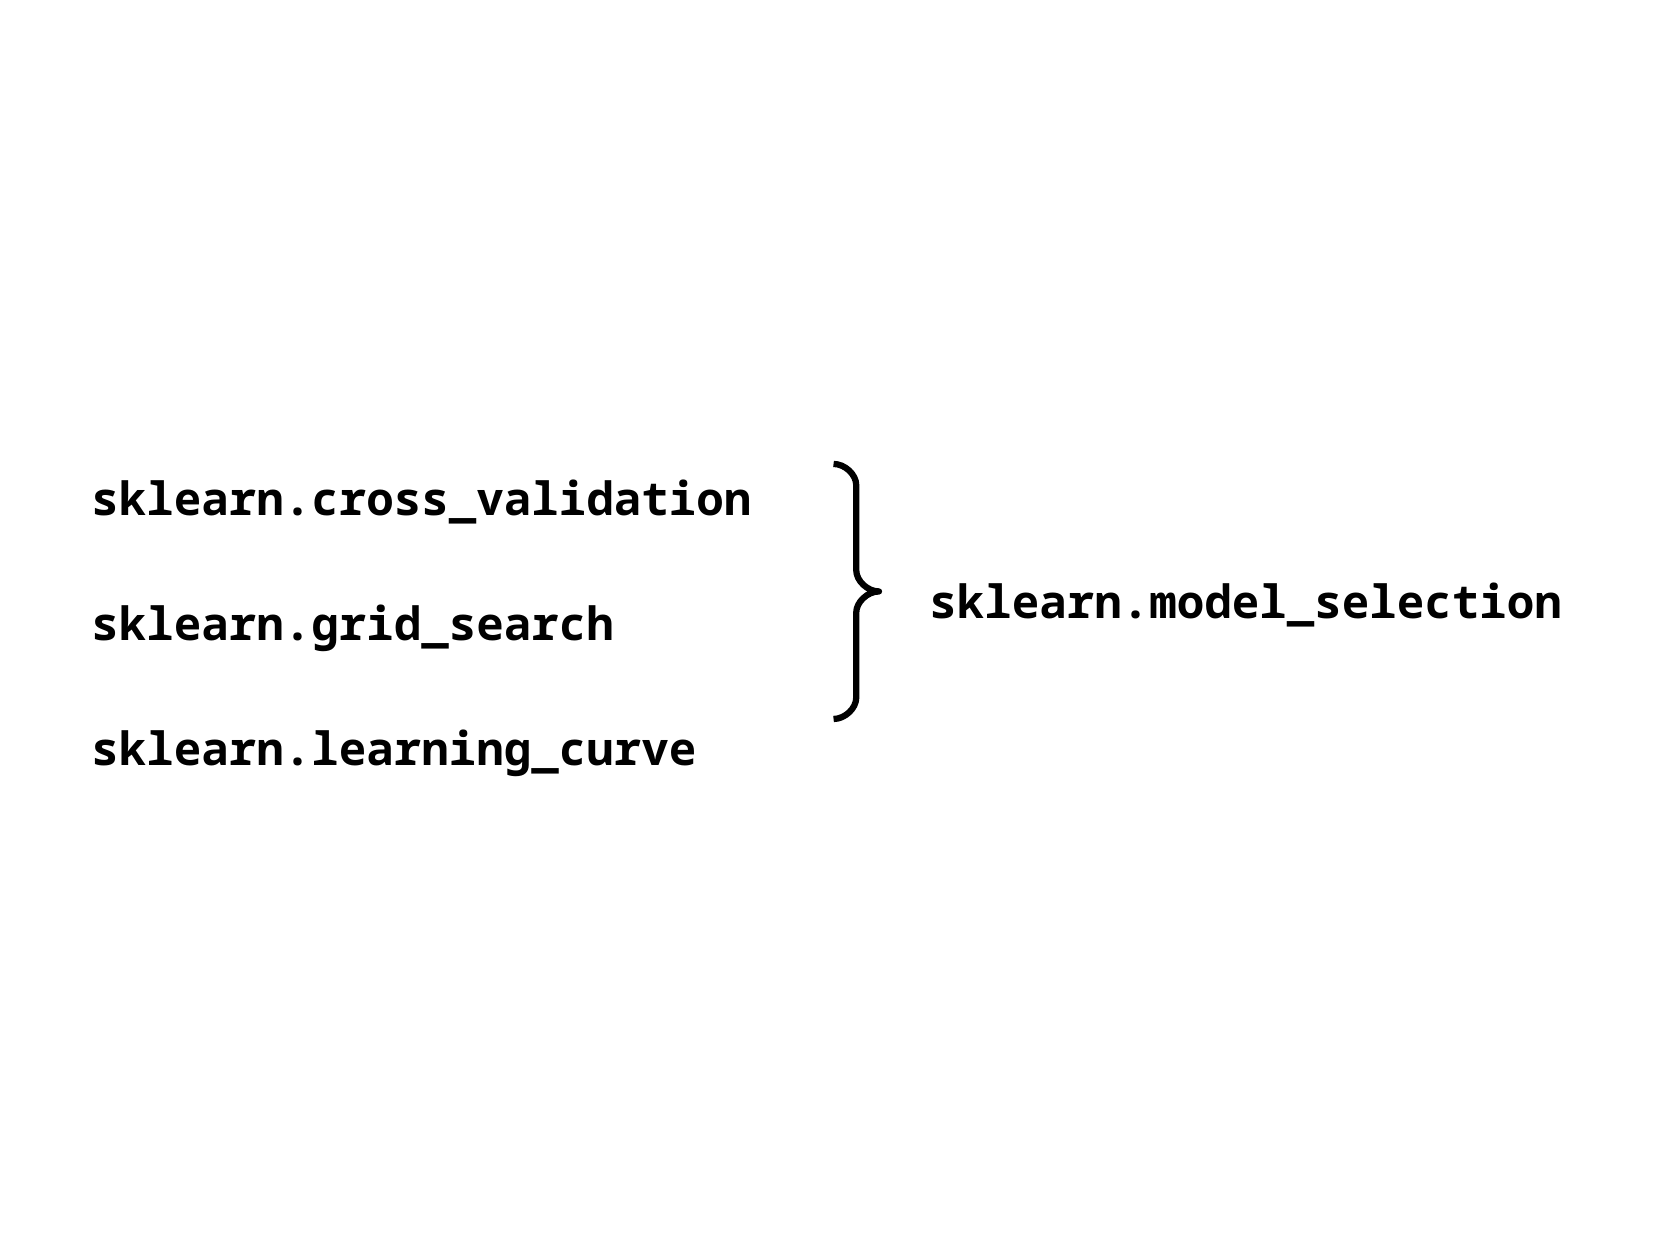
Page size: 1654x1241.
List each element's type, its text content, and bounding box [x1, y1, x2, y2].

text_box sklearn.cross_validation sklearn.grid_search sklearn.learning_curve [76, 458, 767, 734]
text_box sklearn.model_selection [914, 562, 1577, 629]
